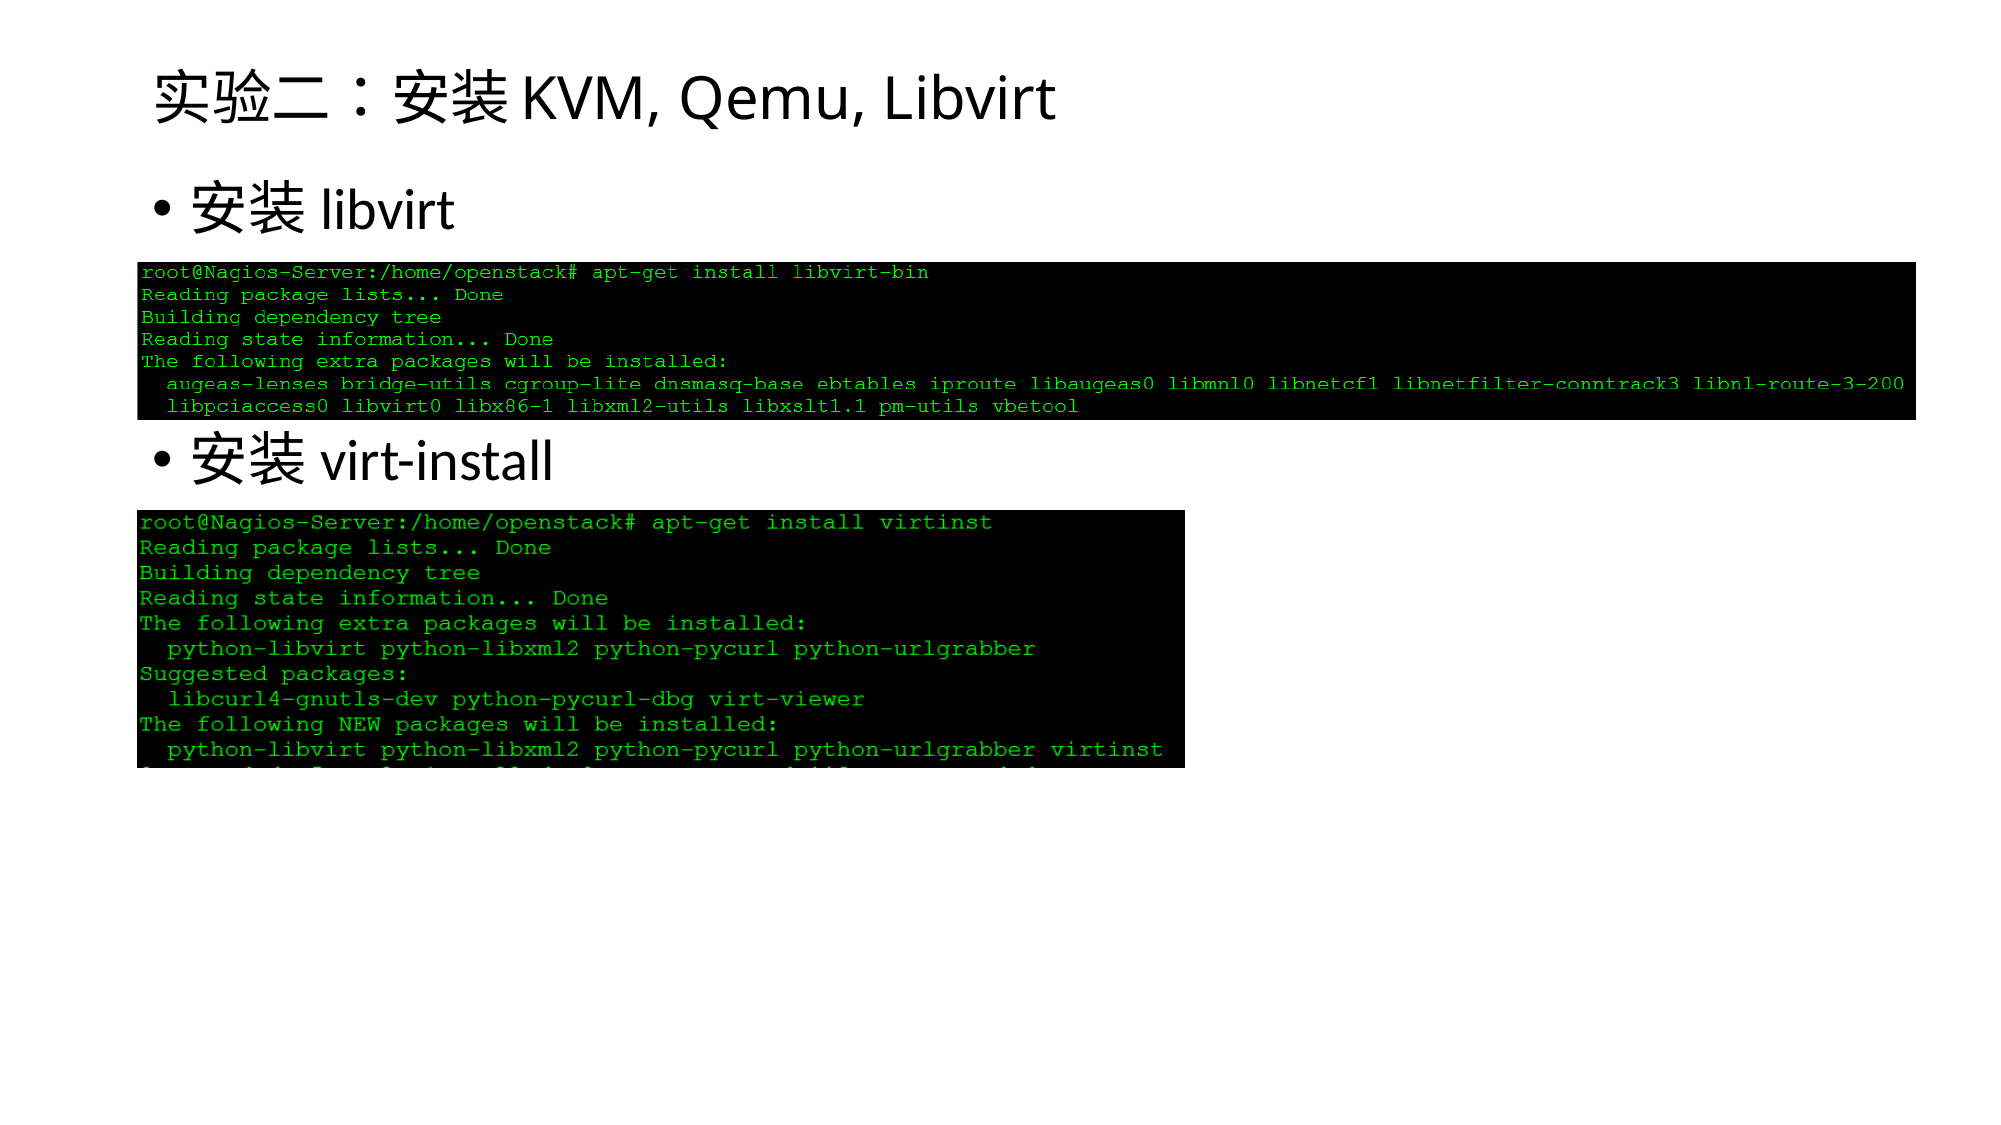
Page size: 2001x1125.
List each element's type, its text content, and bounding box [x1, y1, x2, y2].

list 安装libvirt 安装virt-install [137, 171, 1863, 262]
picture [137, 262, 1916, 420]
list 安装libvirt 安装virt-install [137, 420, 1863, 1014]
picture [137, 510, 1185, 768]
title 实验二：安装KVM, Qemu, Libvirt [137, 59, 1863, 140]
